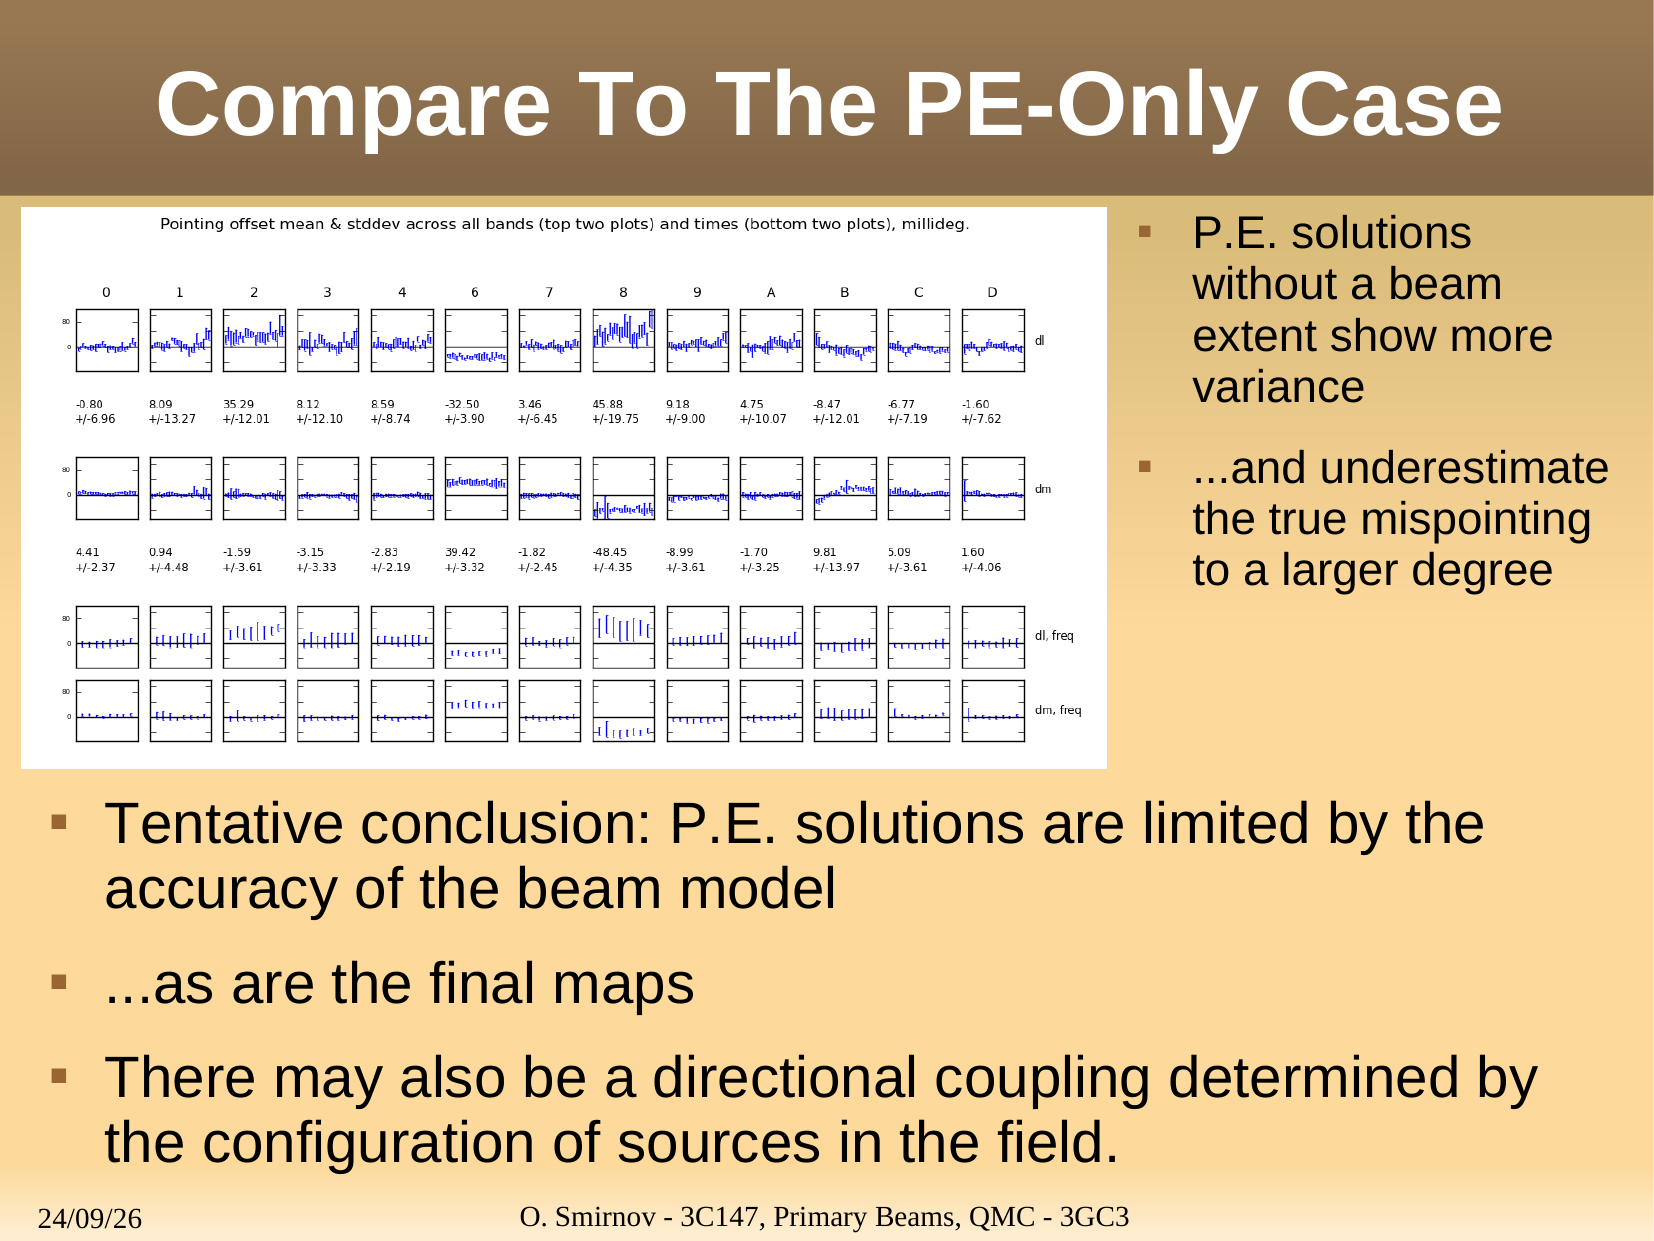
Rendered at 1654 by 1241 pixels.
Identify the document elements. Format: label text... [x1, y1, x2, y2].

title Compare To The PE-Only Case [86, 0, 1576, 208]
picture [0, 0, 1654, 1241]
list P.E. solutions without a beam extent show more variance ...and underestimate the true mispointing to a larger degree [1121, 207, 1613, 1104]
list Tentative conclusion: P.E. solutions are limited by the accuracy of the beam model ...as are the final maps There may also be a directional coupling determined by the configuration of sources in the field. [33, 790, 1576, 1176]
